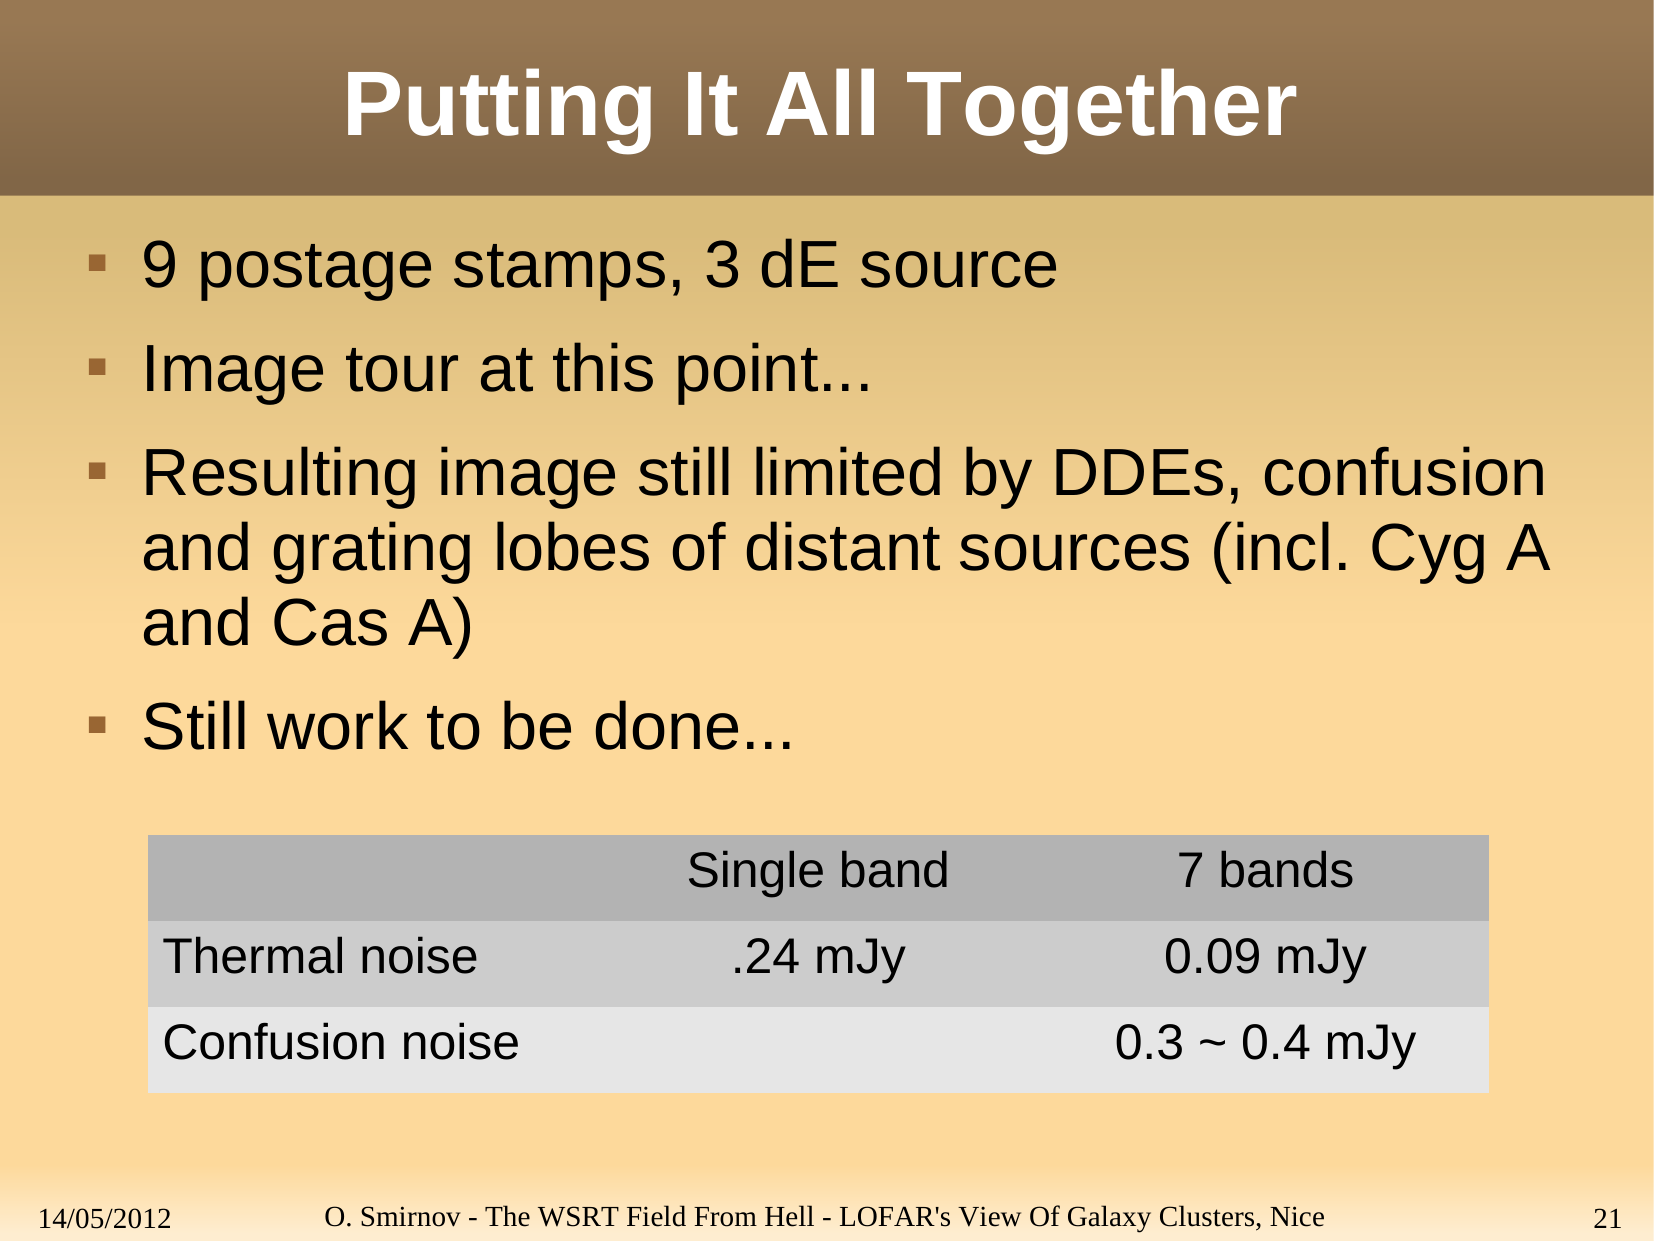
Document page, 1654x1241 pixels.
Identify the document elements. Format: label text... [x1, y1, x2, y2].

table_cell Confusion noise [148, 1007, 595, 1093]
table_cell [595, 1007, 1042, 1093]
table_header Single band [595, 835, 1042, 921]
picture [0, 0, 1654, 1241]
list 9 postage stamps, 3 dE source Image tour at this point... Resulting image still limited by DDEs, confusion and grating lobes of distant sources (incl. Cyg A and Cas A) Still work to be done... [71, 226, 1560, 1046]
table_cell 0.09 mJy [1042, 921, 1489, 1007]
title Putting It All Together [76, 0, 1565, 208]
table_cell 0.3 ~ 0.4 mJy [1042, 1007, 1489, 1093]
table_cell .24 mJy [595, 921, 1042, 1007]
table_cell Thermal noise [148, 921, 595, 1007]
table_header 7 bands [1042, 835, 1489, 921]
table_header [148, 835, 595, 921]
